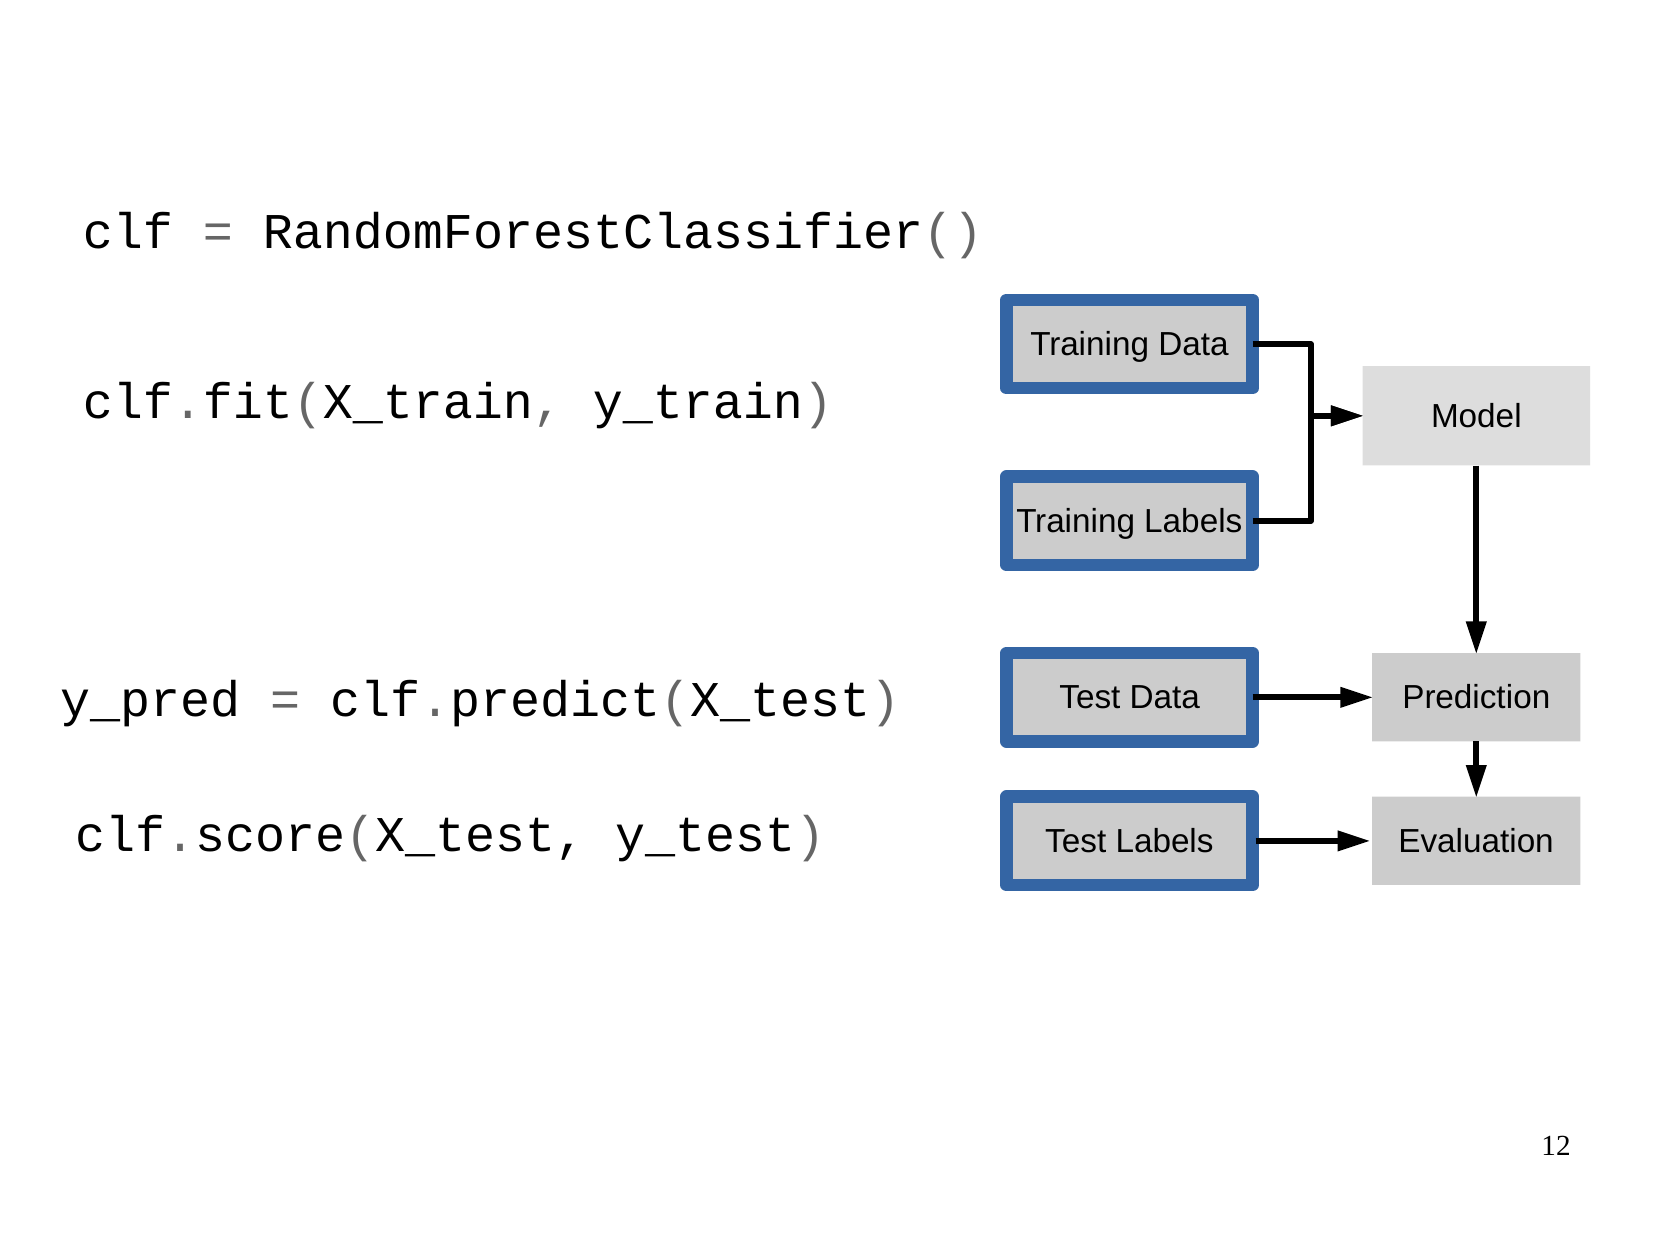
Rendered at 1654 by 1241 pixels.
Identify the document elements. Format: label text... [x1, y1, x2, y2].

text_box Test Data [1006, 653, 1253, 742]
text_box Test Labels [1006, 796, 1253, 885]
text_box Training Data [1006, 299, 1253, 389]
text_box Evaluation [1372, 796, 1581, 885]
text_box y_pred = clf.predict(X_test) [60, 675, 916, 766]
text_box Training Labels [1006, 476, 1253, 565]
text_box Prediction [1372, 653, 1581, 742]
text_box Model [1362, 366, 1591, 466]
text_box clf.score(X_test, y_test) [75, 810, 1486, 961]
text_box clf = RandomForestClassifier() clf.fit(X_train, y_train) [82, 150, 1411, 766]
